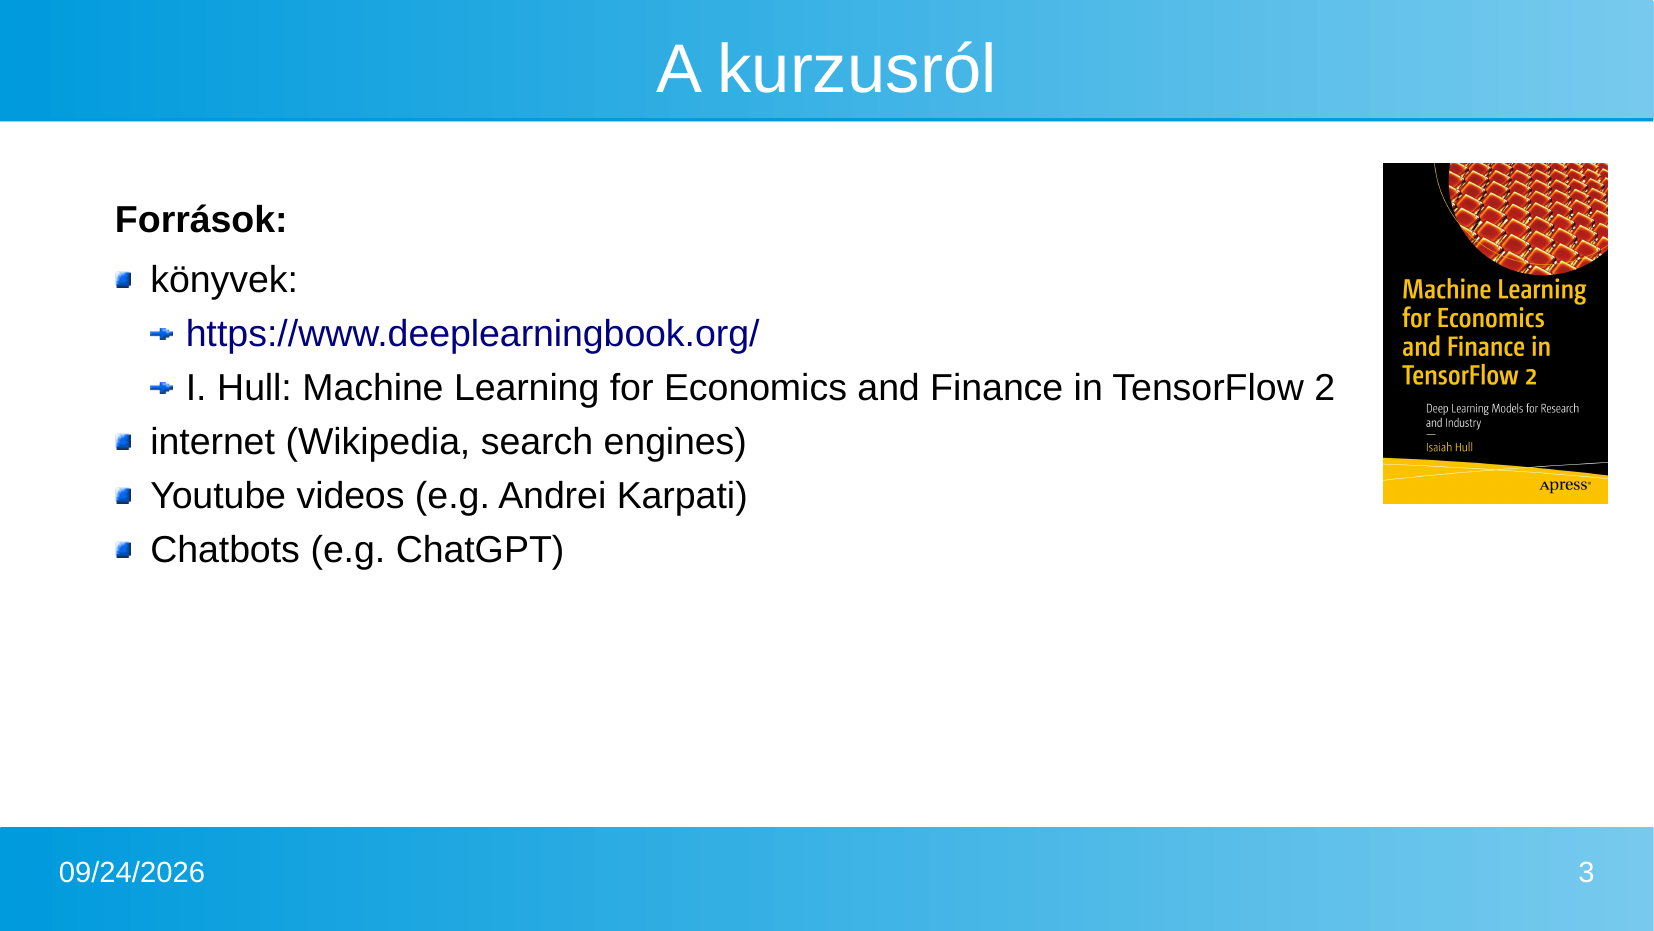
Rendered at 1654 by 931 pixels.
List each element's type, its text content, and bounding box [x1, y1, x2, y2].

picture [1383, 163, 1608, 504]
text_box Források: könyvek: https://www.deeplearningbook.org/ I. Hull: Machine Learning for Economics and Finance in TensorFlow 2 internet (Wikipedia, search engines) Youtube videos (e.g. Andrei Karpati) Chatbots (e.g. ChatGPT) [100, 191, 1429, 579]
title A kurzusról [59, 29, 1595, 108]
